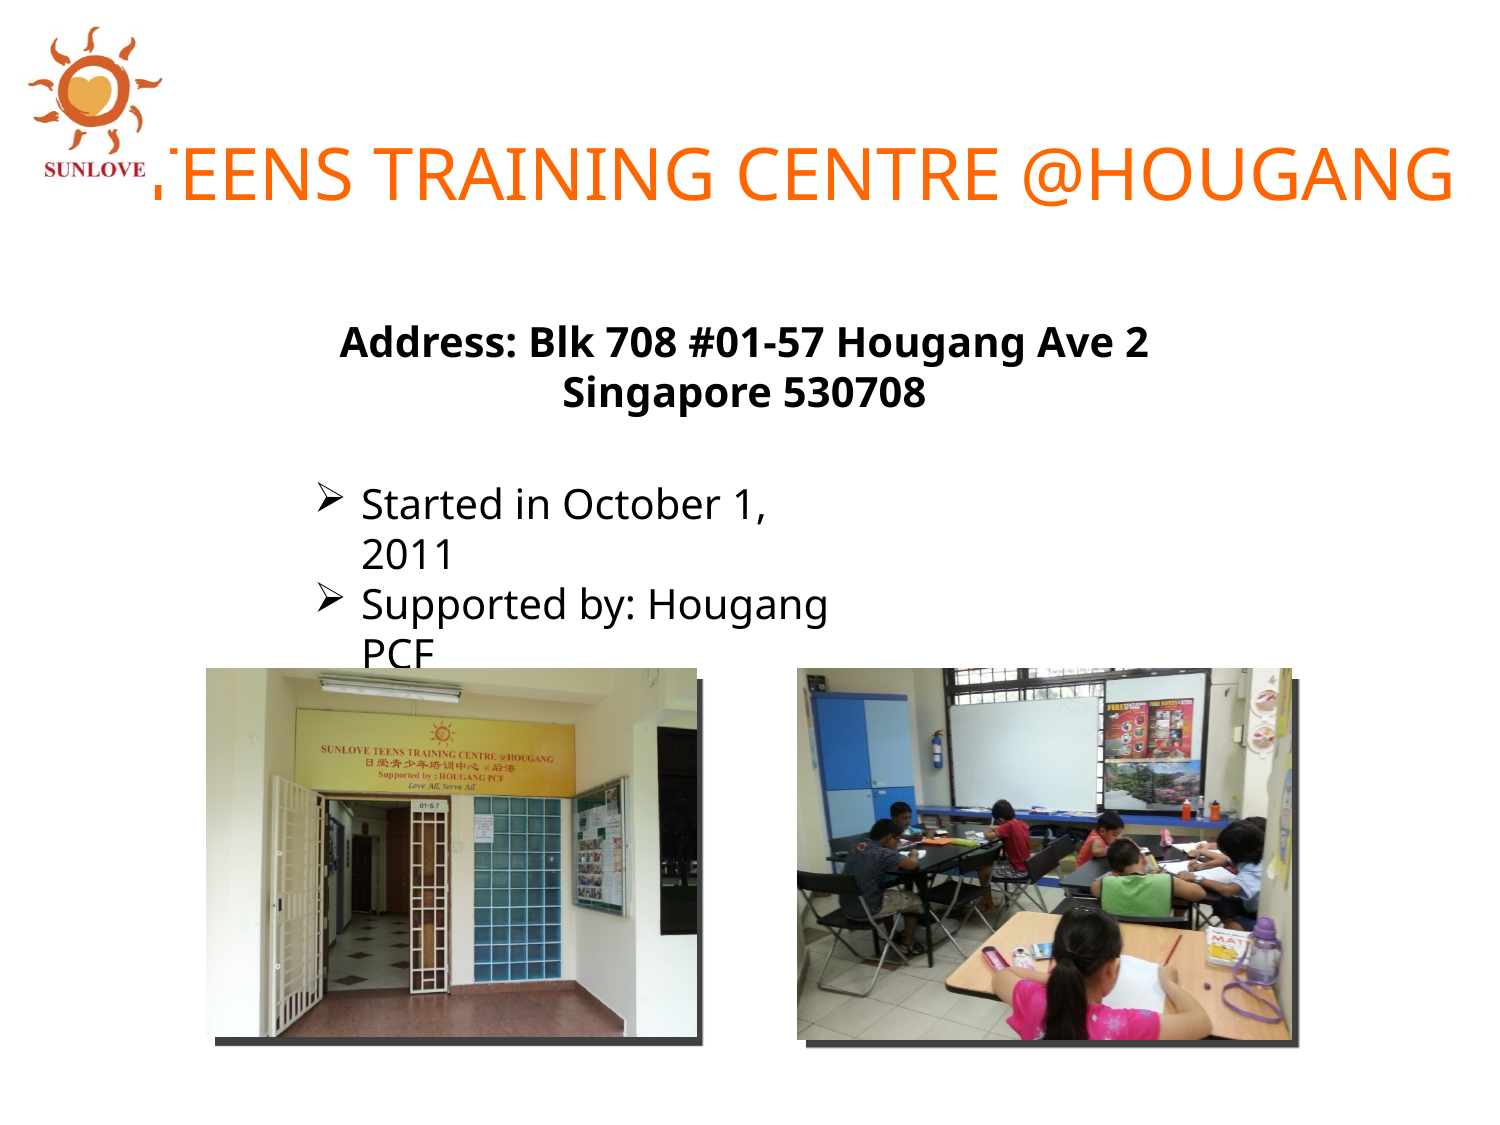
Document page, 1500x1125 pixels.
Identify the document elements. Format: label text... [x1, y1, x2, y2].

picture [797, 668, 1292, 1040]
text_box Address: Blk 708 #01-57 Hougang Ave 2 Singapore 530708 [265, 308, 1235, 474]
picture [206, 668, 697, 1037]
title TEENS TRAINING CENTRE @HOUGANG [115, 78, 1479, 266]
picture [20, 18, 170, 185]
text_box Started in October 1, 2011 Supported by: Hougang PCF [299, 470, 867, 686]
